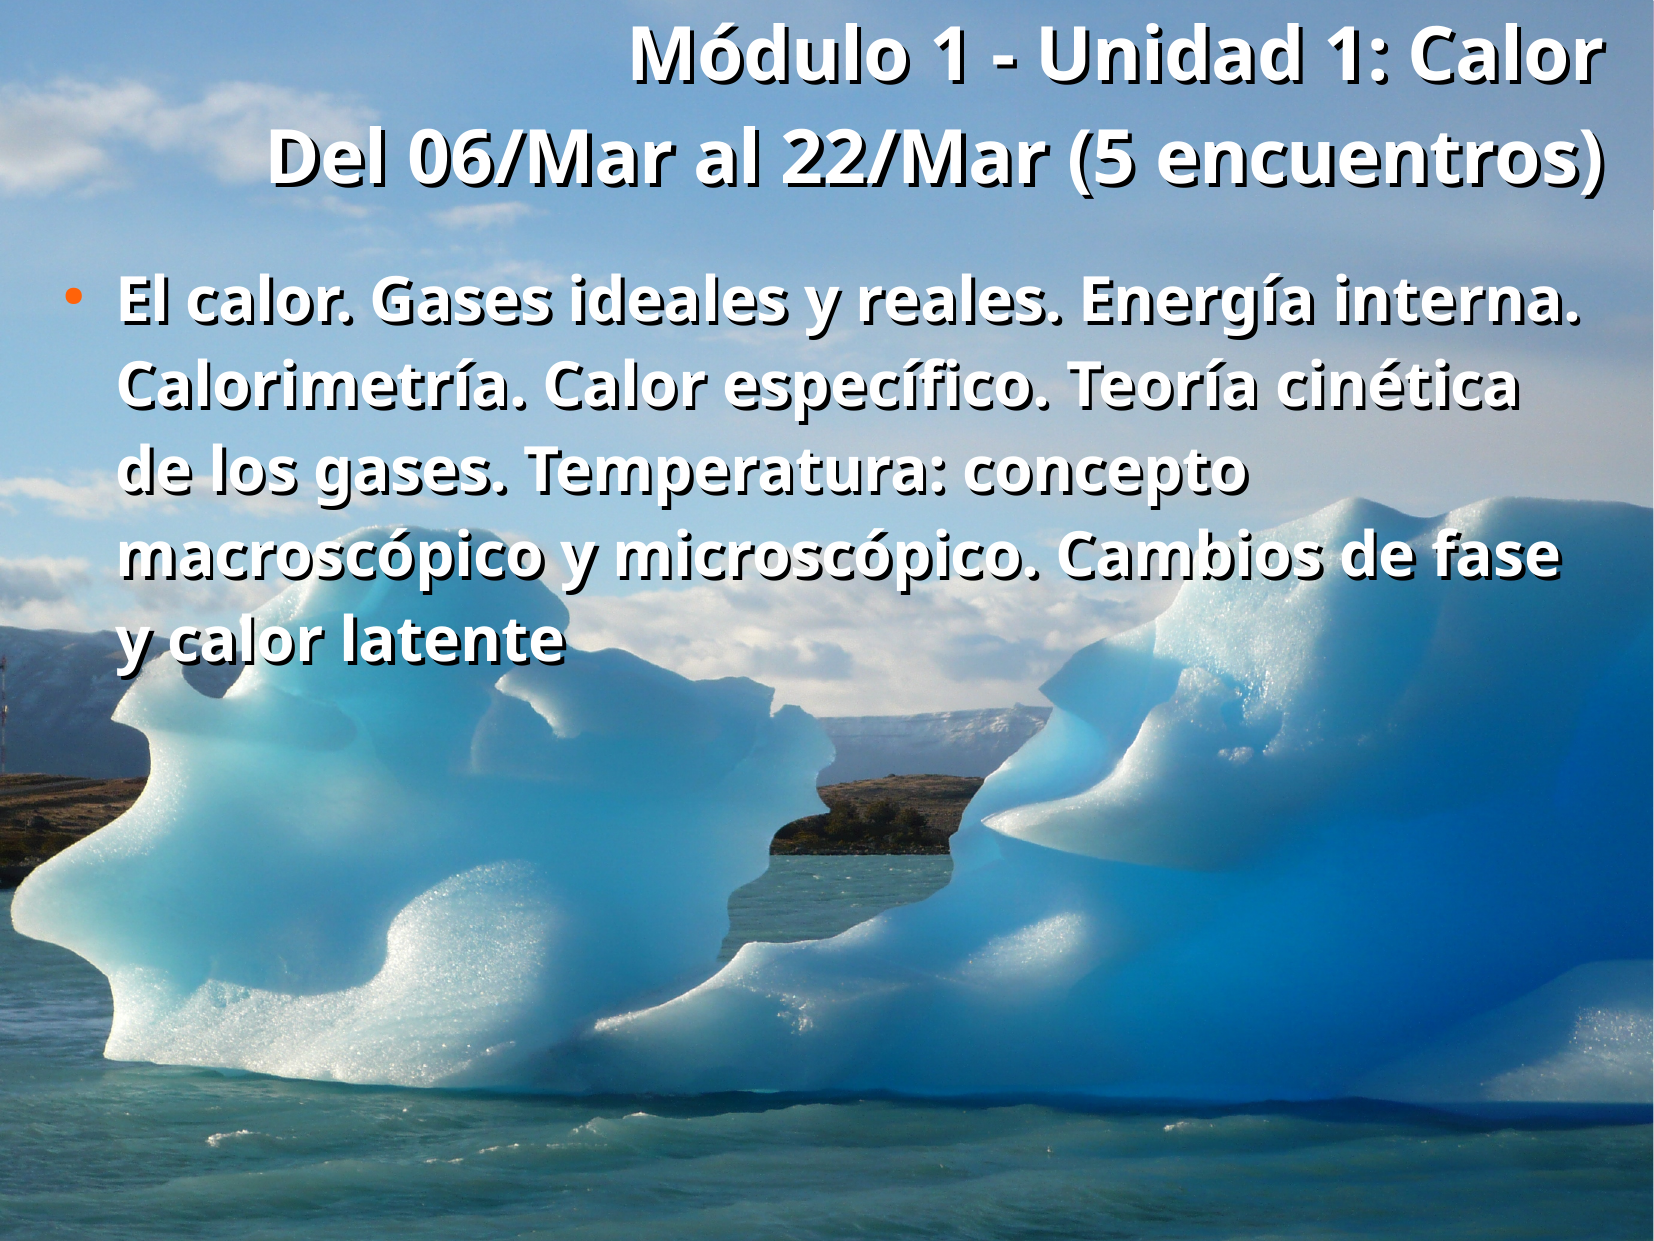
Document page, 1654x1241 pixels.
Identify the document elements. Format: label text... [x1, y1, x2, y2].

picture [0, 0, 1654, 1241]
list El calor. Gases ideales y reales. Energía interna. Calorimetría. Calor específico. Teoría cinética de los gases. Temperatura: concepto macroscópico y microscópico. Cambios de fase y calor latente [45, 255, 1606, 1156]
title Módulo 1 - Unidad 1: Calor Del 06/Mar al 22/Mar (5 encuentros) [45, 11, 1606, 195]
